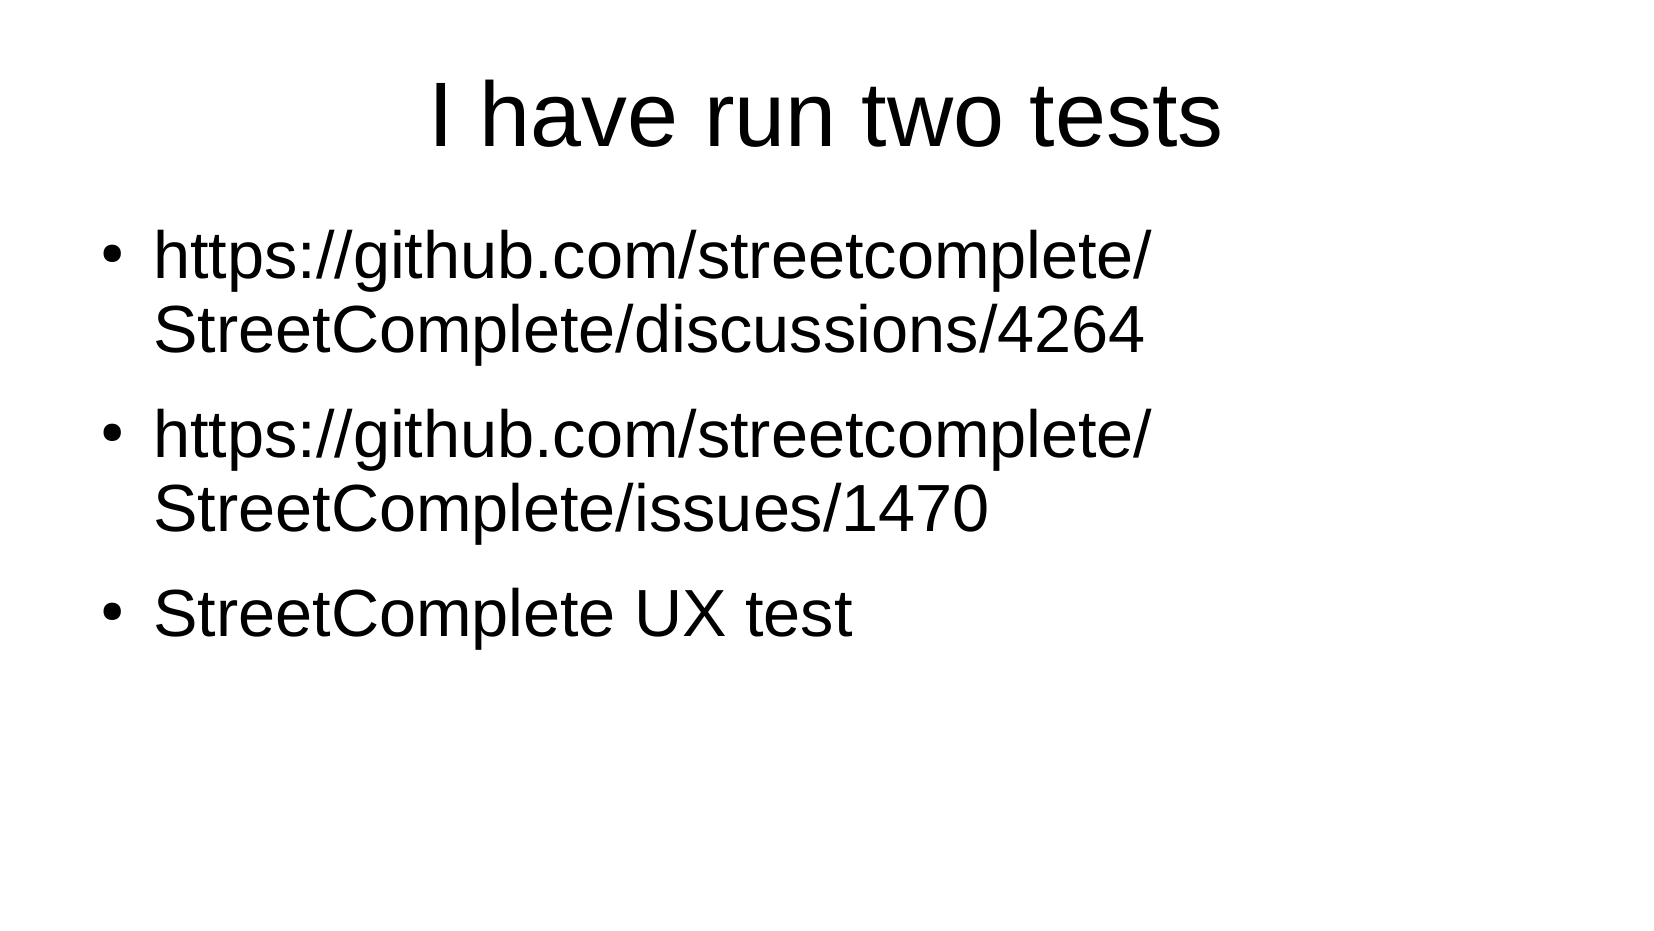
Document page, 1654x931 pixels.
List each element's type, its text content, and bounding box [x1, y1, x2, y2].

list https://github.com/streetcomplete/StreetComplete/discussions/4264 https://github.com/streetcomplete/StreetComplete/issues/1470 StreetComplete UX test [82, 217, 1571, 758]
title I have run two tests [82, 37, 1571, 193]
